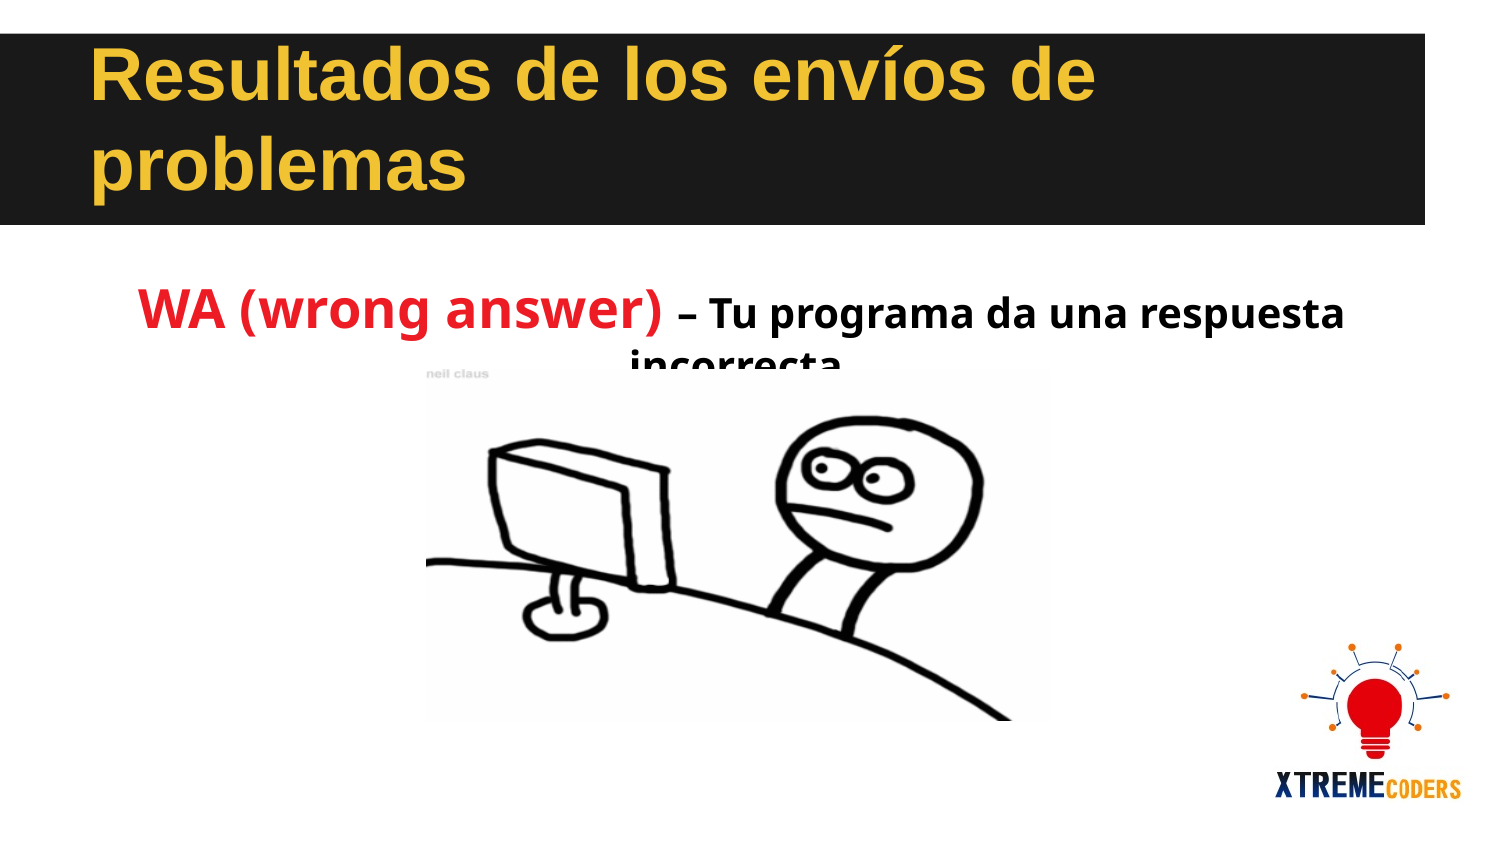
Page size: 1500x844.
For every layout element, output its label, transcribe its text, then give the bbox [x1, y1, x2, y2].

picture [426, 369, 1051, 721]
picture [1275, 640, 1465, 804]
text_box Resultados de los envíos de problemas [74, 33, 1425, 221]
text_box WA (wrong answer) – Tu programa da una respuesta incorrecta. [58, 259, 1425, 808]
